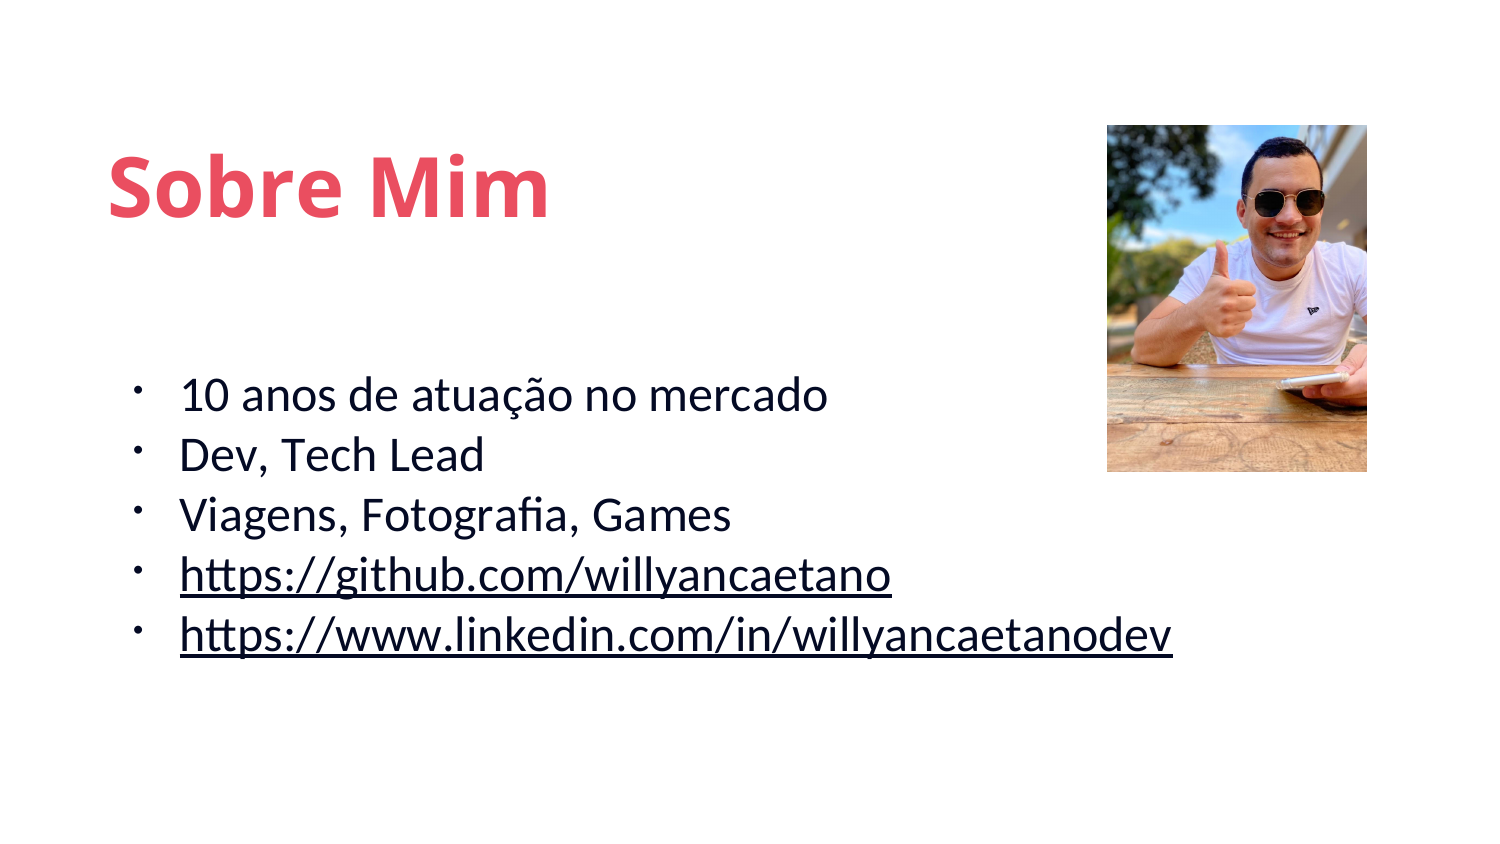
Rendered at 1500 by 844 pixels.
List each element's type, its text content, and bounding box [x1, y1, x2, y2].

text_box 10 anos de atuação no mercado Dev, Tech Lead Viagens, Fotografia, Games https://github.com/willyancaetano https://www.linkedin.com/in/willyancaetanodev [92, 242, 1404, 780]
text_box Sobre Mim [92, 104, 688, 242]
picture [1107, 125, 1367, 472]
